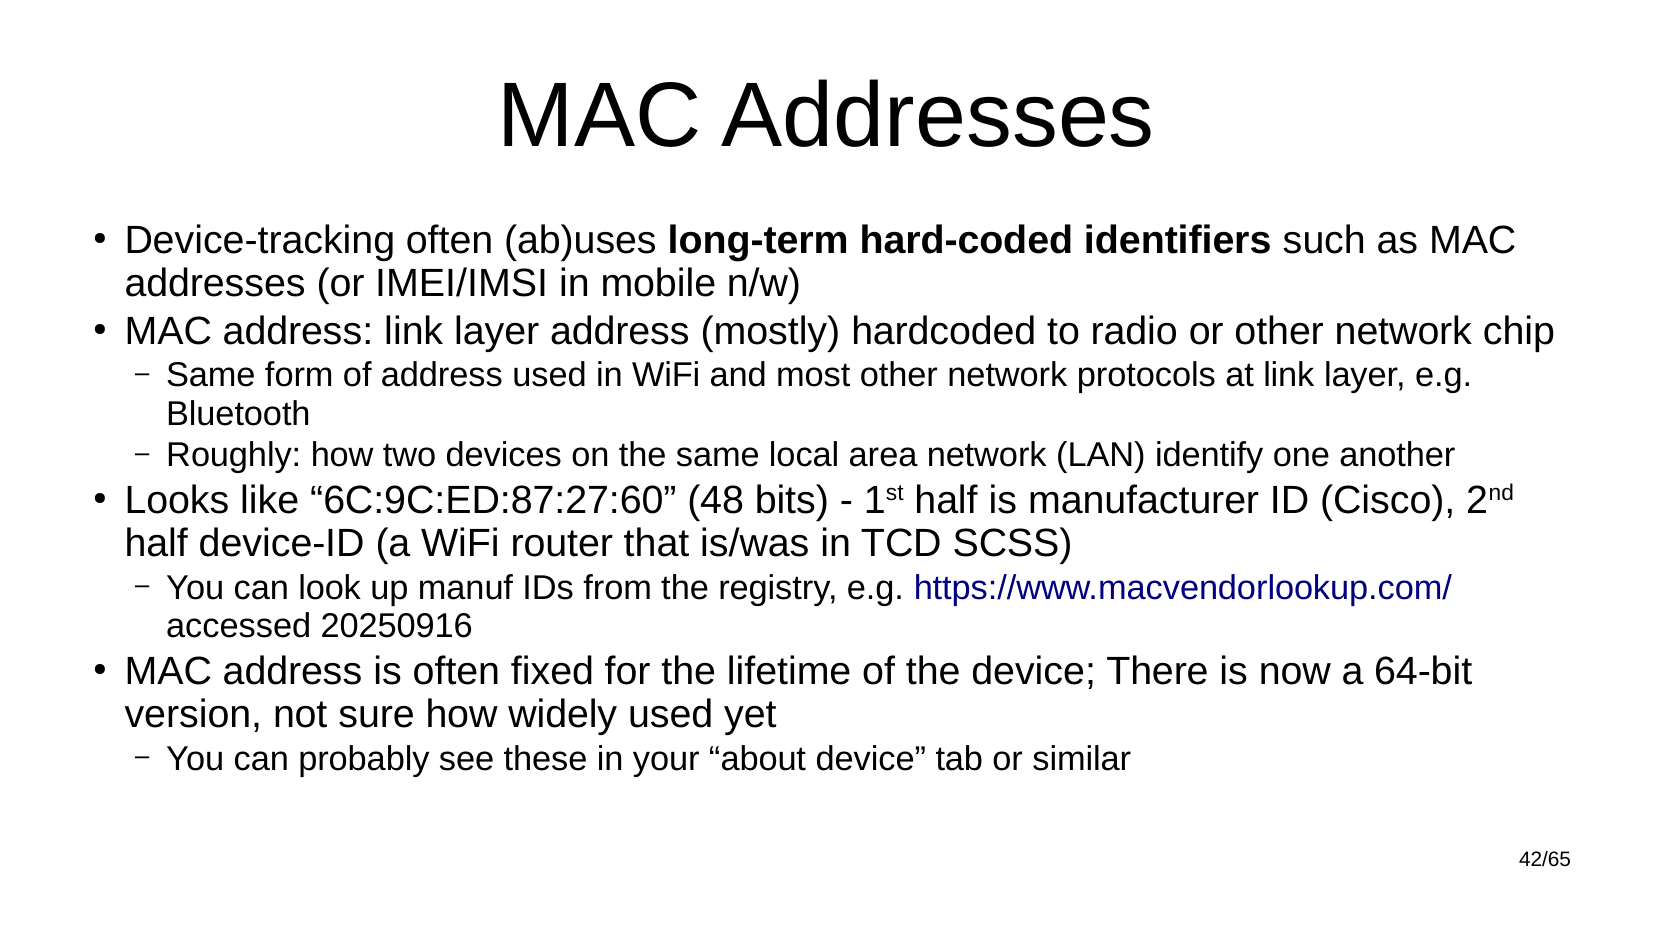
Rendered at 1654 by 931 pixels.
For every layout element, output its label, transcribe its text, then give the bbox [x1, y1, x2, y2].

list Device-tracking often (ab)uses long-term hard-coded identifiers such as MAC addresses (or IMEI/IMSI in mobile n/w) MAC address: link layer address (mostly) hardcoded to radio or other network chip Same form of address used in WiFi and most other network protocols at link layer, e.g. Bluetooth Roughly: how two devices on the same local area network (LAN) identify one another Looks like “6C:9C:ED:87:27:60” (48 bits) - 1st half is manufacturer ID (Cisco), 2nd half device-ID (a WiFi router that is/was in TCD SCSS) You can look up manuf IDs from the registry, e.g. https://www.macvendorlookup.com/ accessed 20250916 MAC address is often fixed for the lifetime of the device; There is now a 64-bit version, not sure how widely used yet You can probably see these in your “about device” tab or similar [82, 217, 1571, 815]
title MAC Addresses [82, 37, 1571, 193]
